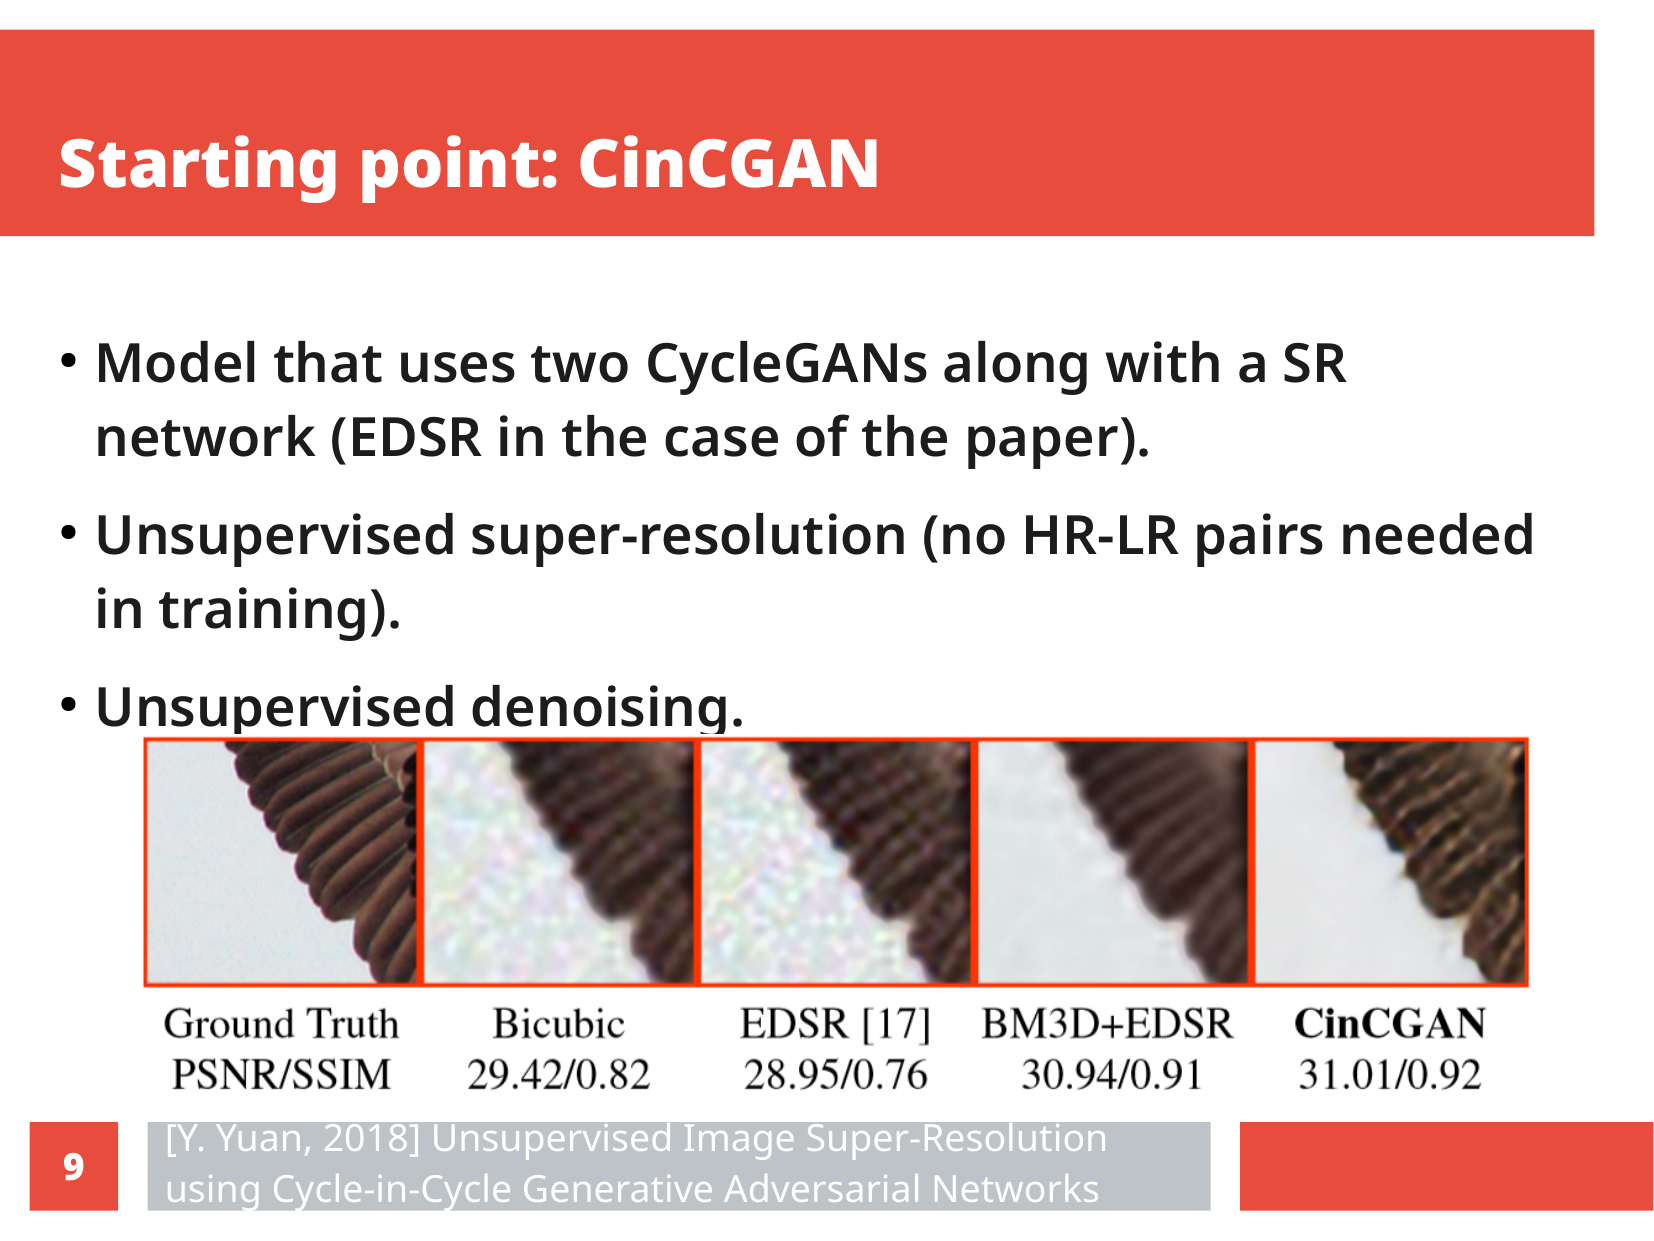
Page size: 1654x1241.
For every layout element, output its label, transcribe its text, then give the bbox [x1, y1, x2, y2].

title Starting point: CinCGAN [59, 59, 1595, 207]
picture [135, 734, 1535, 1109]
list Model that uses two CycleGANs along with a SR network (EDSR in the case of the paper). Unsupervised super-resolution (no HR-LR pairs needed in training). Unsupervised denoising. [59, 324, 1565, 796]
text_box [Y. Yuan, 2018] Unsupervised Image Super-Resolution using Cycle-in-Cycle Generative Adversarial Networks [150, 1107, 1201, 1218]
